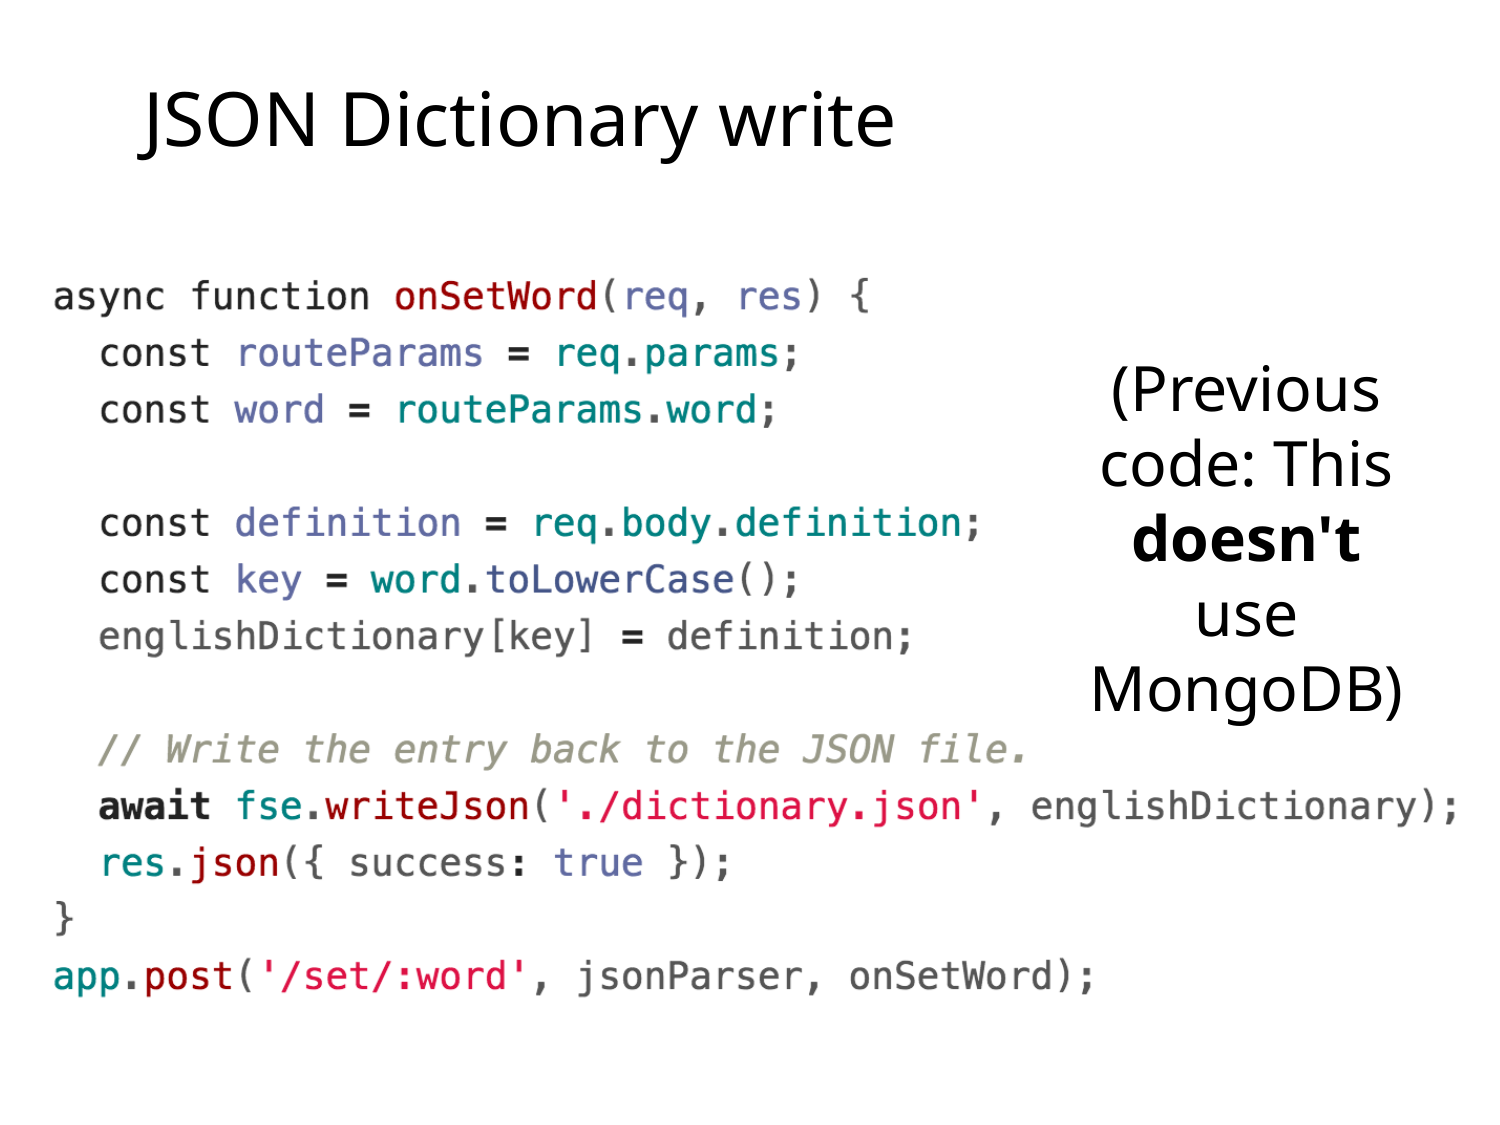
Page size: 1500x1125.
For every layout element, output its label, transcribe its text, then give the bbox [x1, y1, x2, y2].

title JSON Dictionary write [128, 56, 1372, 183]
picture [24, 259, 1485, 1029]
title (Previous code: This doesn't use MongoDB) [1057, 334, 1437, 616]
